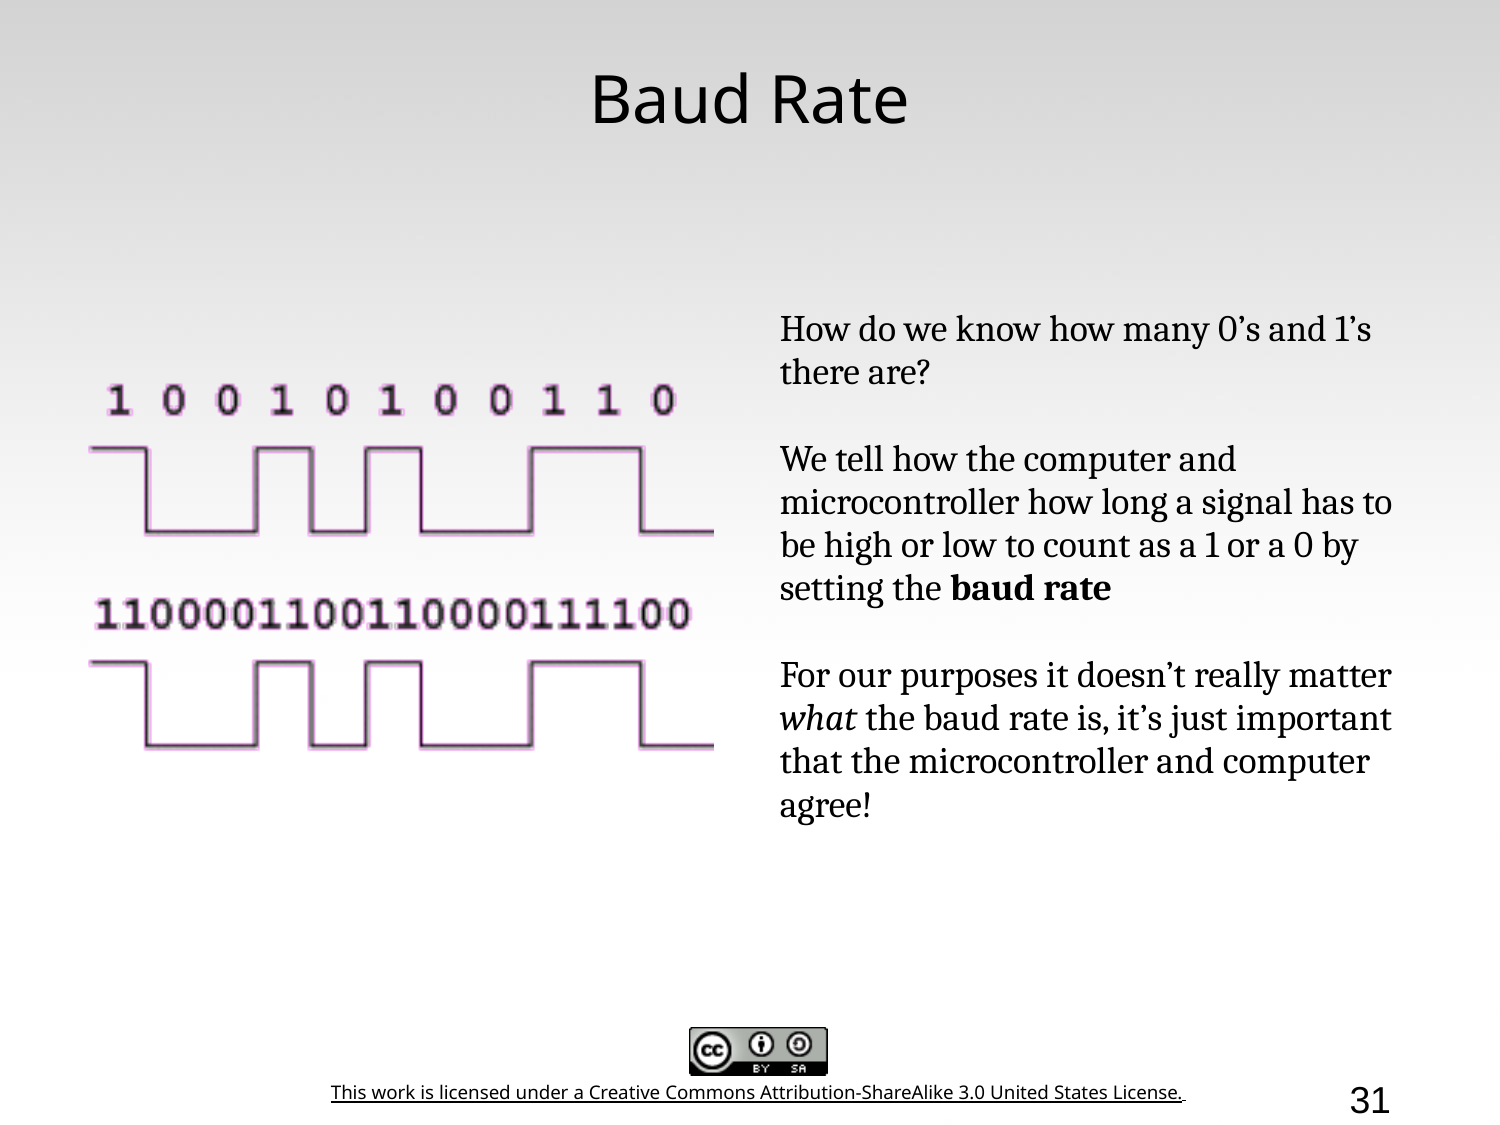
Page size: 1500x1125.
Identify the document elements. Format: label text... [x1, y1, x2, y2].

text_box How do we know how many 0’s and 1’s there are? We tell how the computer and microcontroller how long a signal has to be high or low to count as a 1 or a 0 by setting the baud rate For our purposes it doesn’t really matter what the baud rate is, it’s just important that the microcontroller and computer agree! [765, 299, 1411, 843]
title Baud Rate [112, 2, 1388, 190]
picture [0, 0, 1500, 1125]
